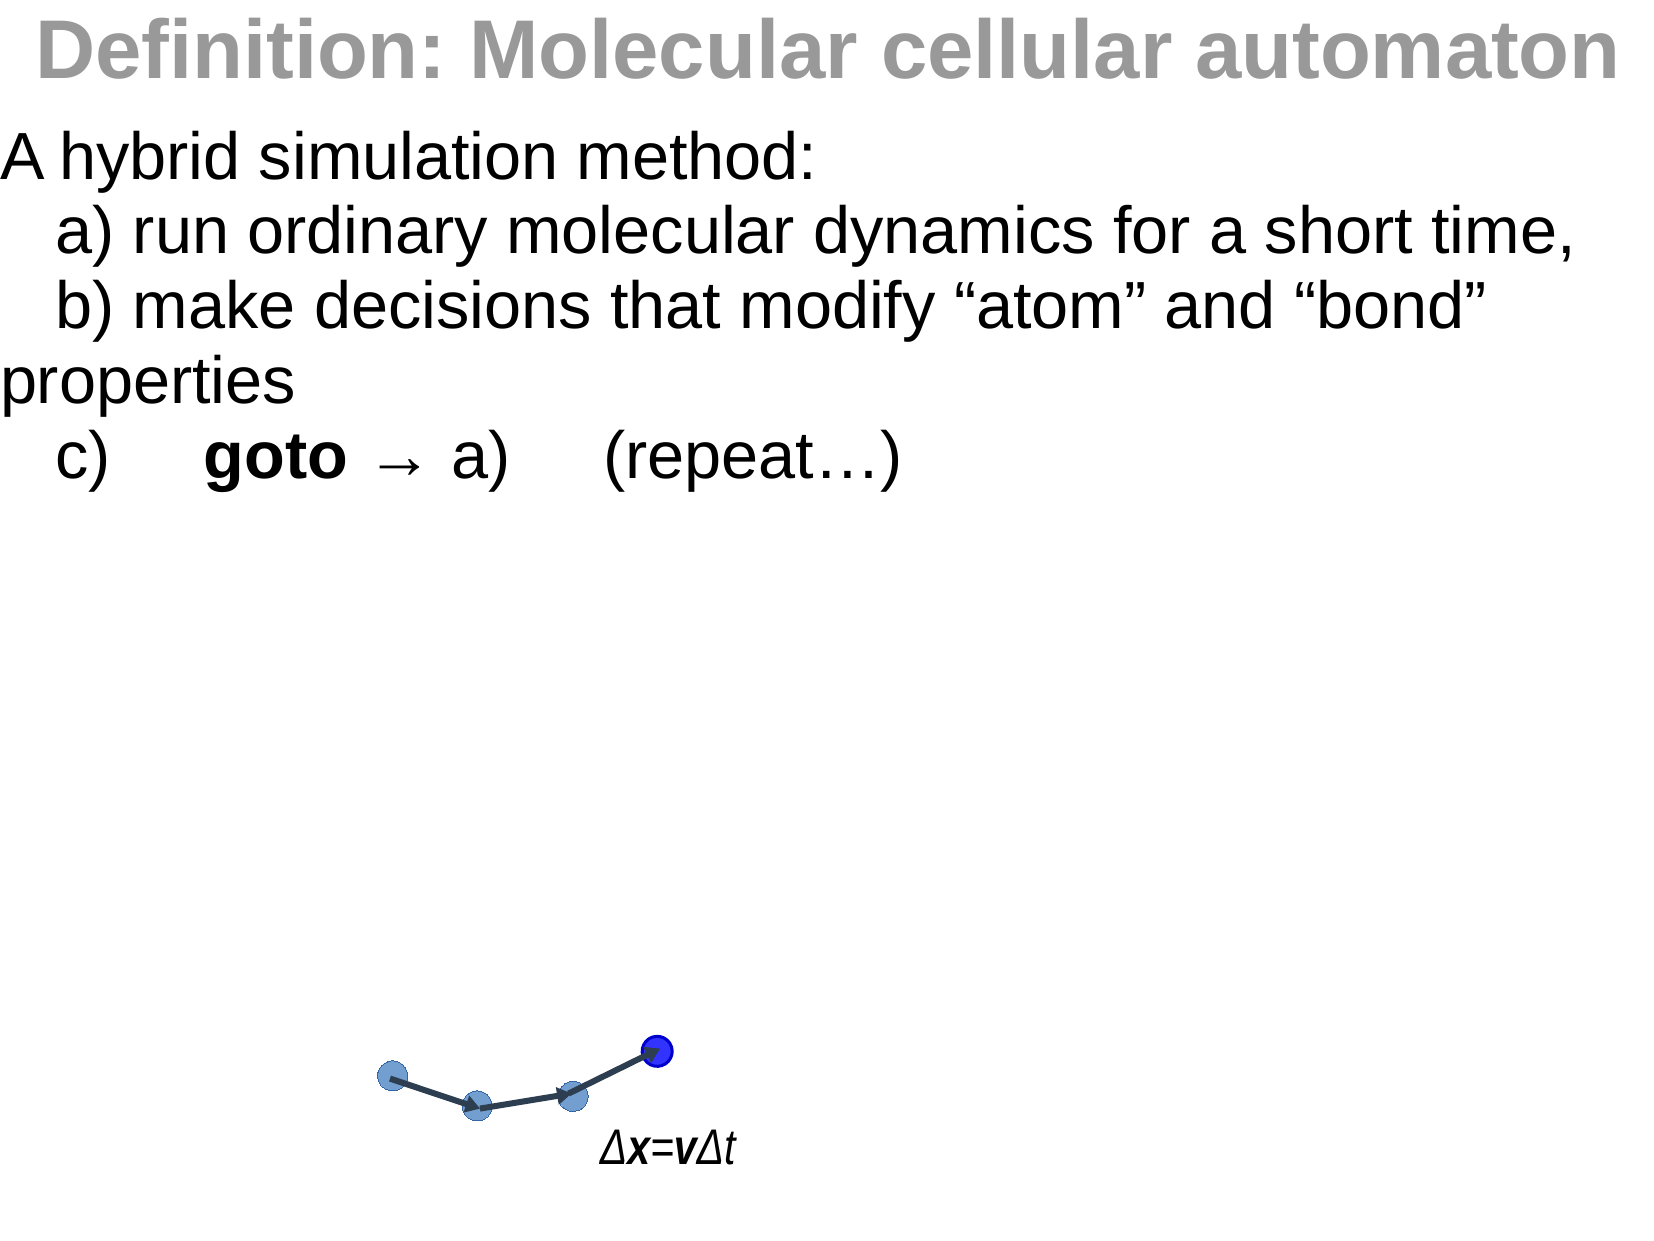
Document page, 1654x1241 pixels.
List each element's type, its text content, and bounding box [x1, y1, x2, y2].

text_box [560, 1089, 589, 1112]
text_box [463, 1090, 492, 1106]
text_box [560, 1081, 581, 1091]
text_box [464, 1109, 492, 1121]
text_box A hybrid simulation method: a) run ordinary molecular dynamics for a short time, b) make decisions that modify “atom” and “bond” properties c) goto → a) (repeat…) [0, 85, 1654, 526]
text_box [377, 1060, 408, 1091]
text_box [642, 1036, 673, 1067]
title Definition: Molecular cellular automaton [0, 0, 1654, 85]
text_box Δx=vΔt [585, 1110, 781, 1187]
